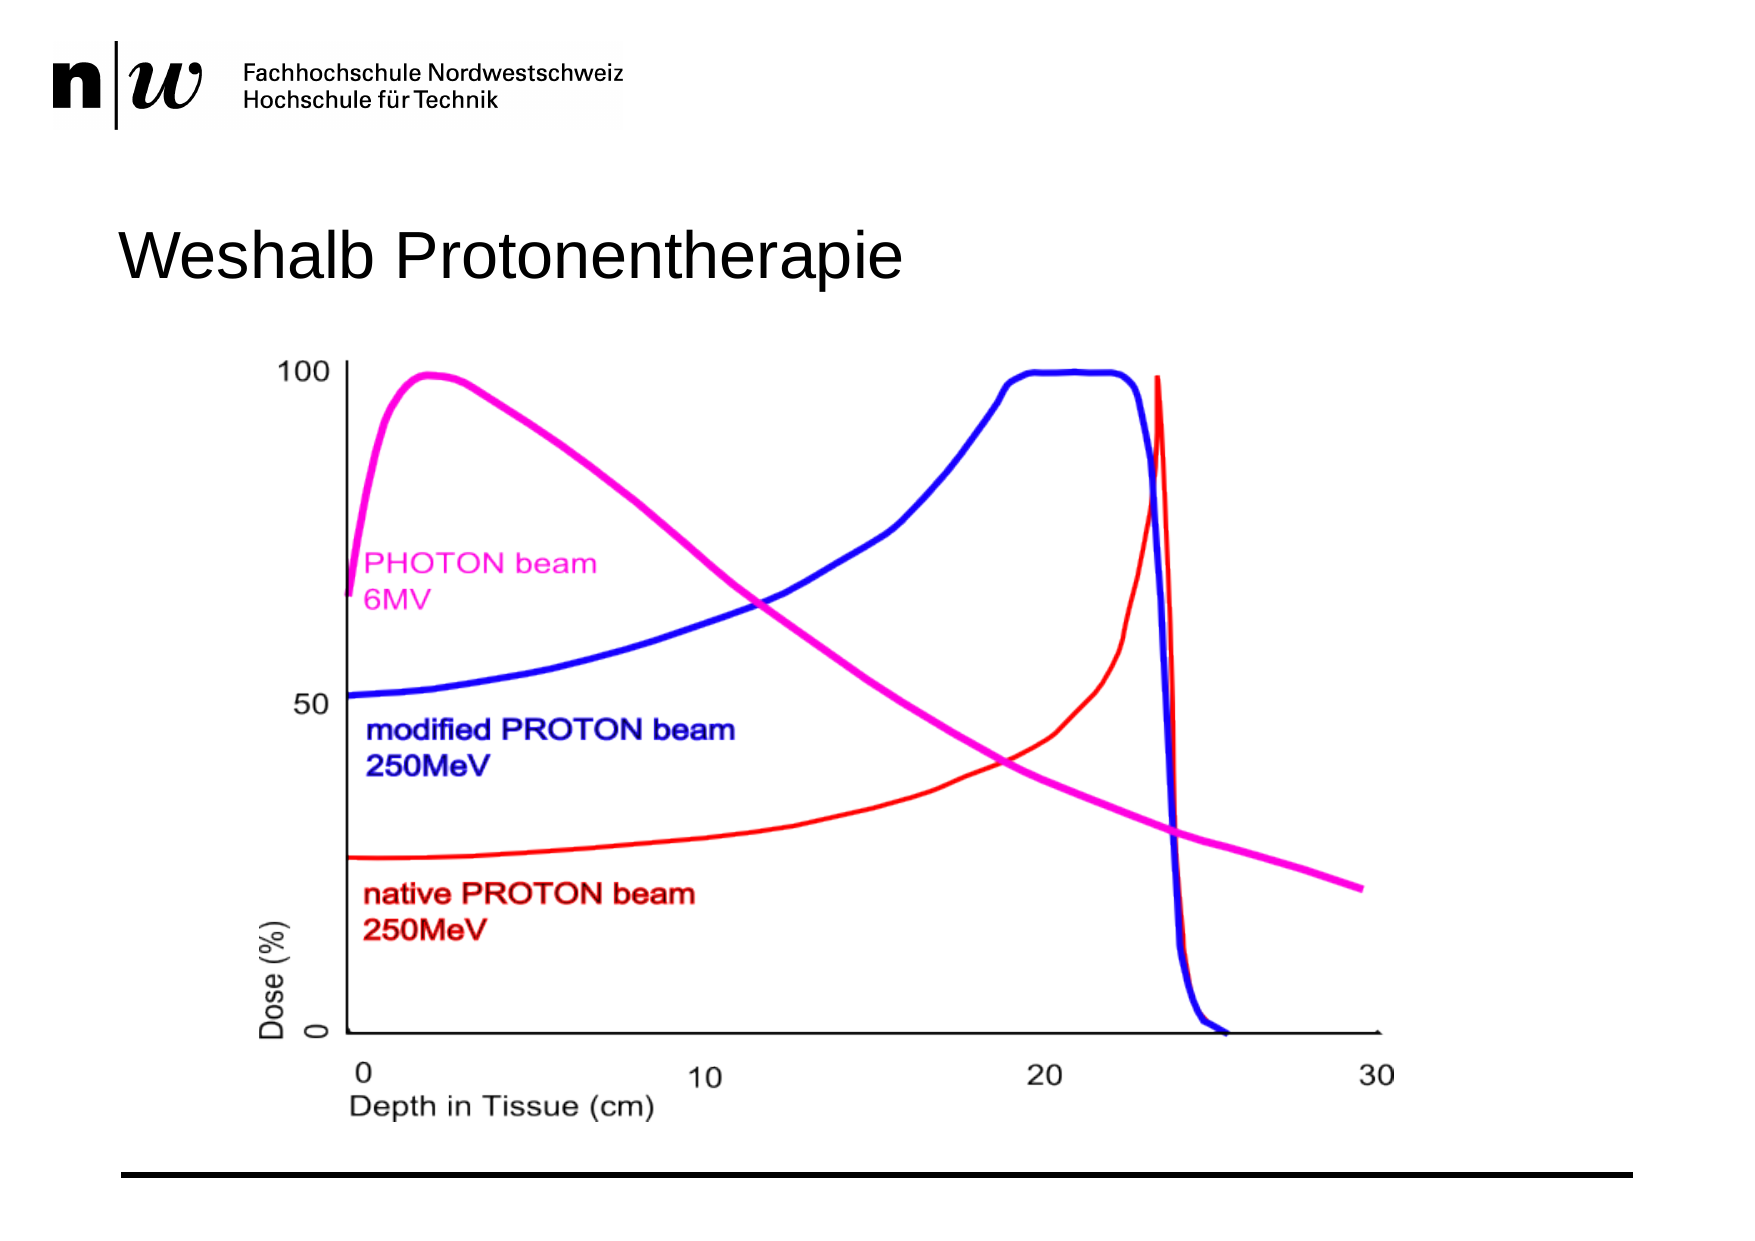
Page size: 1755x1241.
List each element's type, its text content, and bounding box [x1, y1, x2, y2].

picture [259, 359, 1394, 1123]
text_box Weshalb Protonentherapie [118, 212, 1606, 296]
picture [53, 41, 623, 130]
